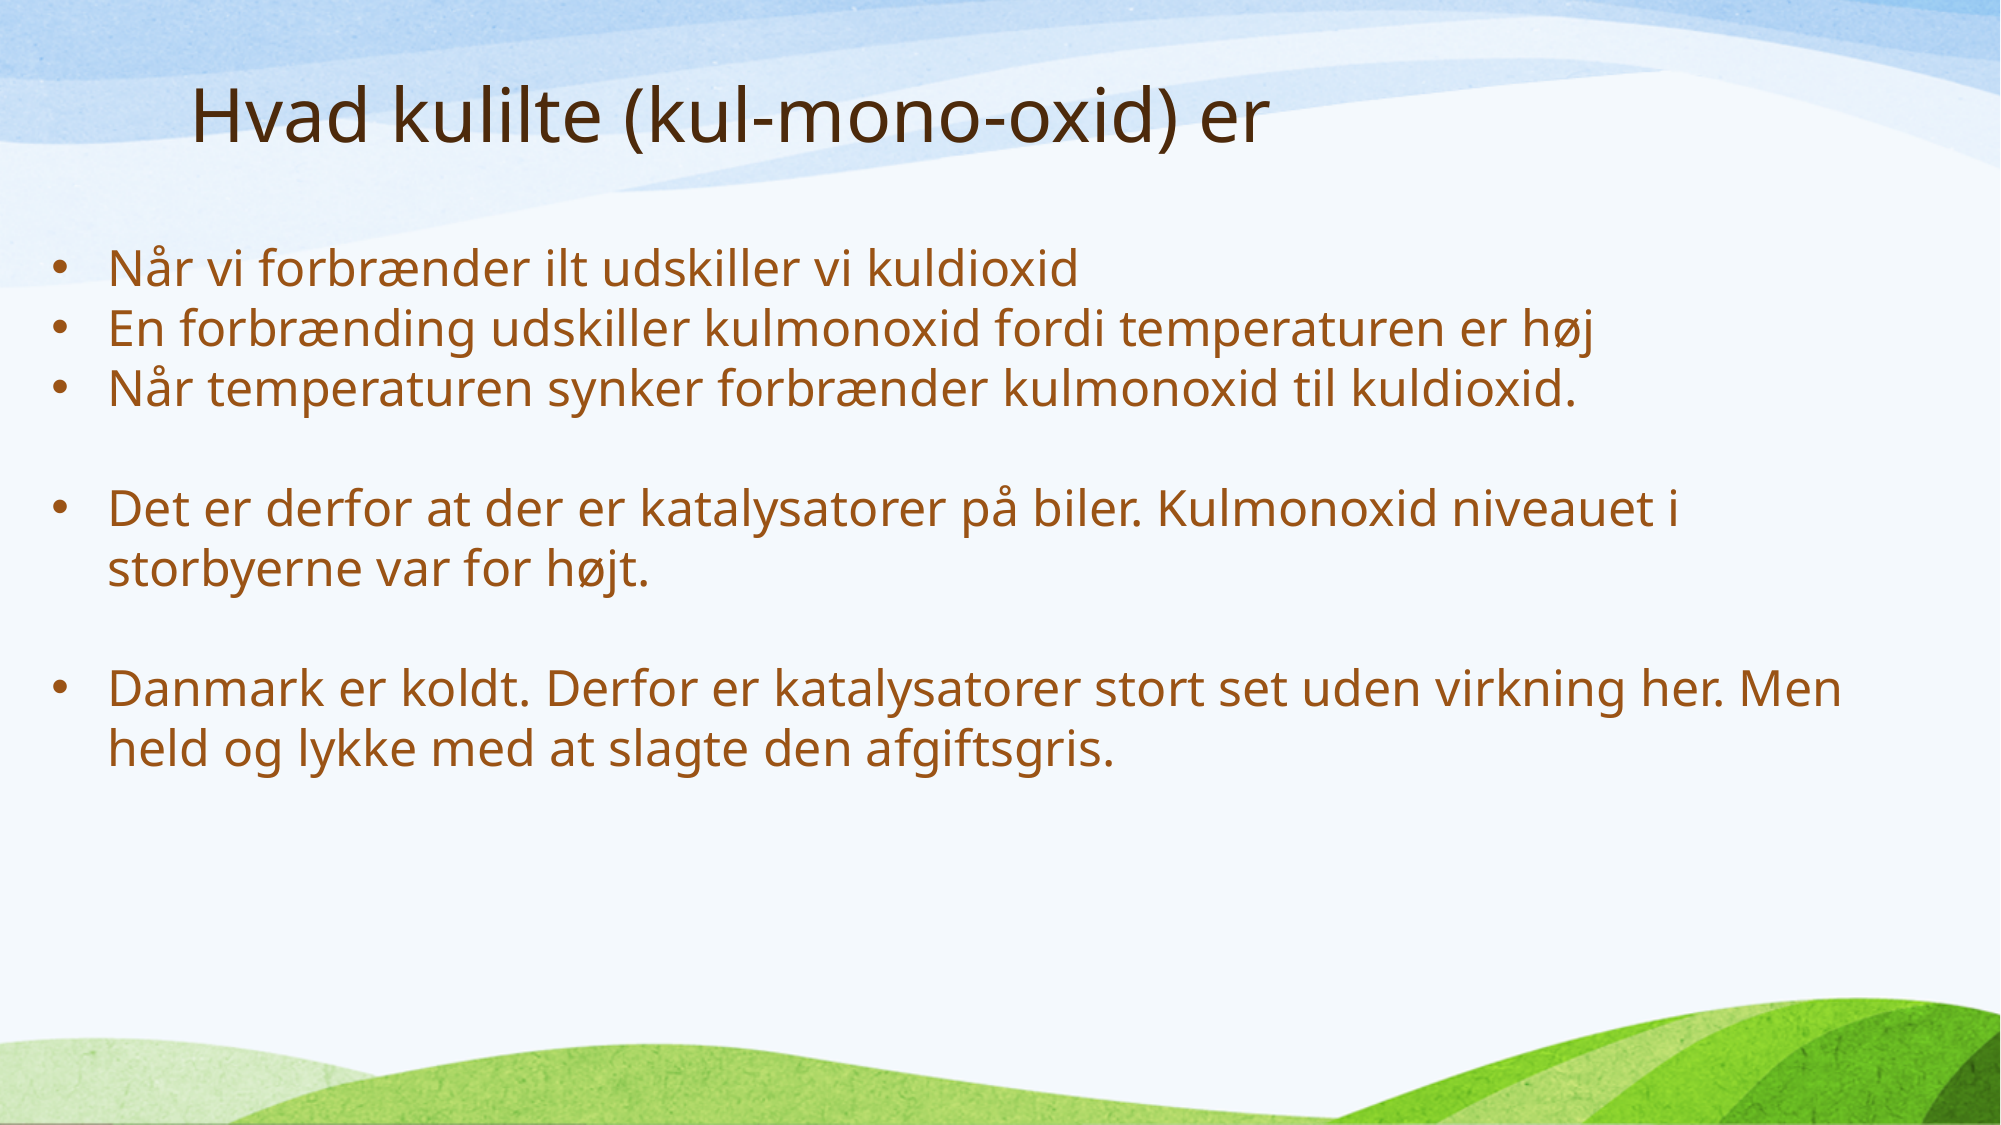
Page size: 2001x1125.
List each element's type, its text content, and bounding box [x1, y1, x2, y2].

text_box Når vi forbrænder ilt udskiller vi kuldioxid En forbrænding udskiller kulmonoxid fordi temperaturen er høj Når temperaturen synker forbrænder kulmonoxid til kuldioxid. Det er derfor at der er katalysatorer på biler. Kulmonoxid niveauet i storbyerne var for højt. Danmark er koldt. Derfor er katalysatorer stort set uden virkning her. Men held og lykke med at slagte den afgiftsgris. [36, 229, 1908, 845]
title Hvad kulilte (kul-mono-oxid) er [174, 50, 1825, 167]
picture [0, 0, 2001, 1125]
